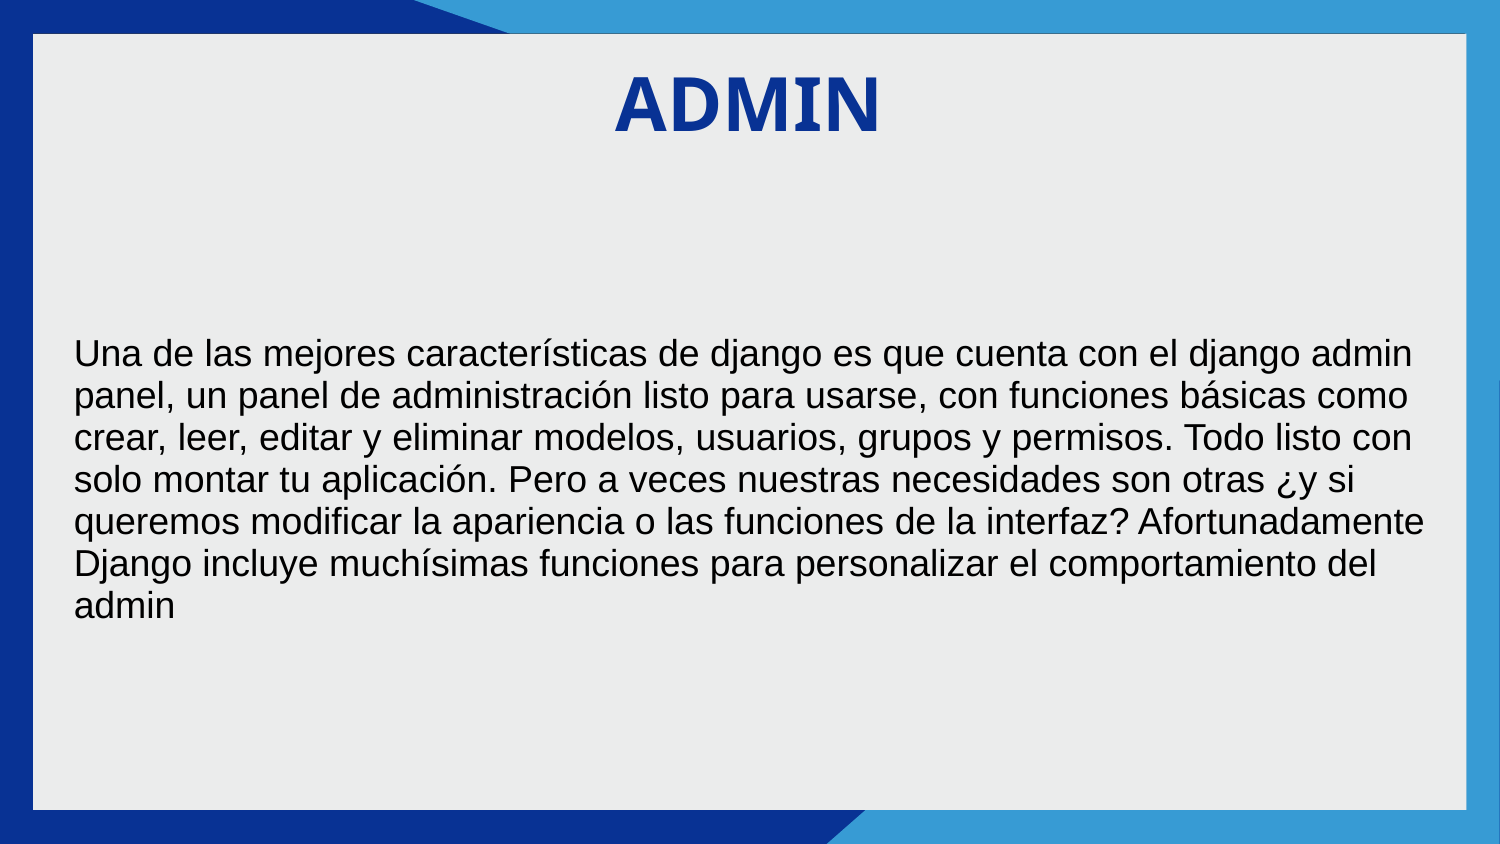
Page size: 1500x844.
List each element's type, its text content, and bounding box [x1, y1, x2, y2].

title ADMIN [34, 36, 1466, 178]
text_box Una de las mejores características de django es que cuenta con el django admin panel, un panel de administración listo para usarse, con funciones básicas como crear, leer, editar y eliminar modelos, usuarios, grupos y permisos. Todo listo con solo montar tu aplicación. Pero a veces nuestras necesidades son otras ¿y si queremos modificar la apariencia o las funciones de la interfaz? Afortunadamente Django incluye muchísimas funciones para personalizar el comportamiento del admin [59, 324, 1447, 634]
